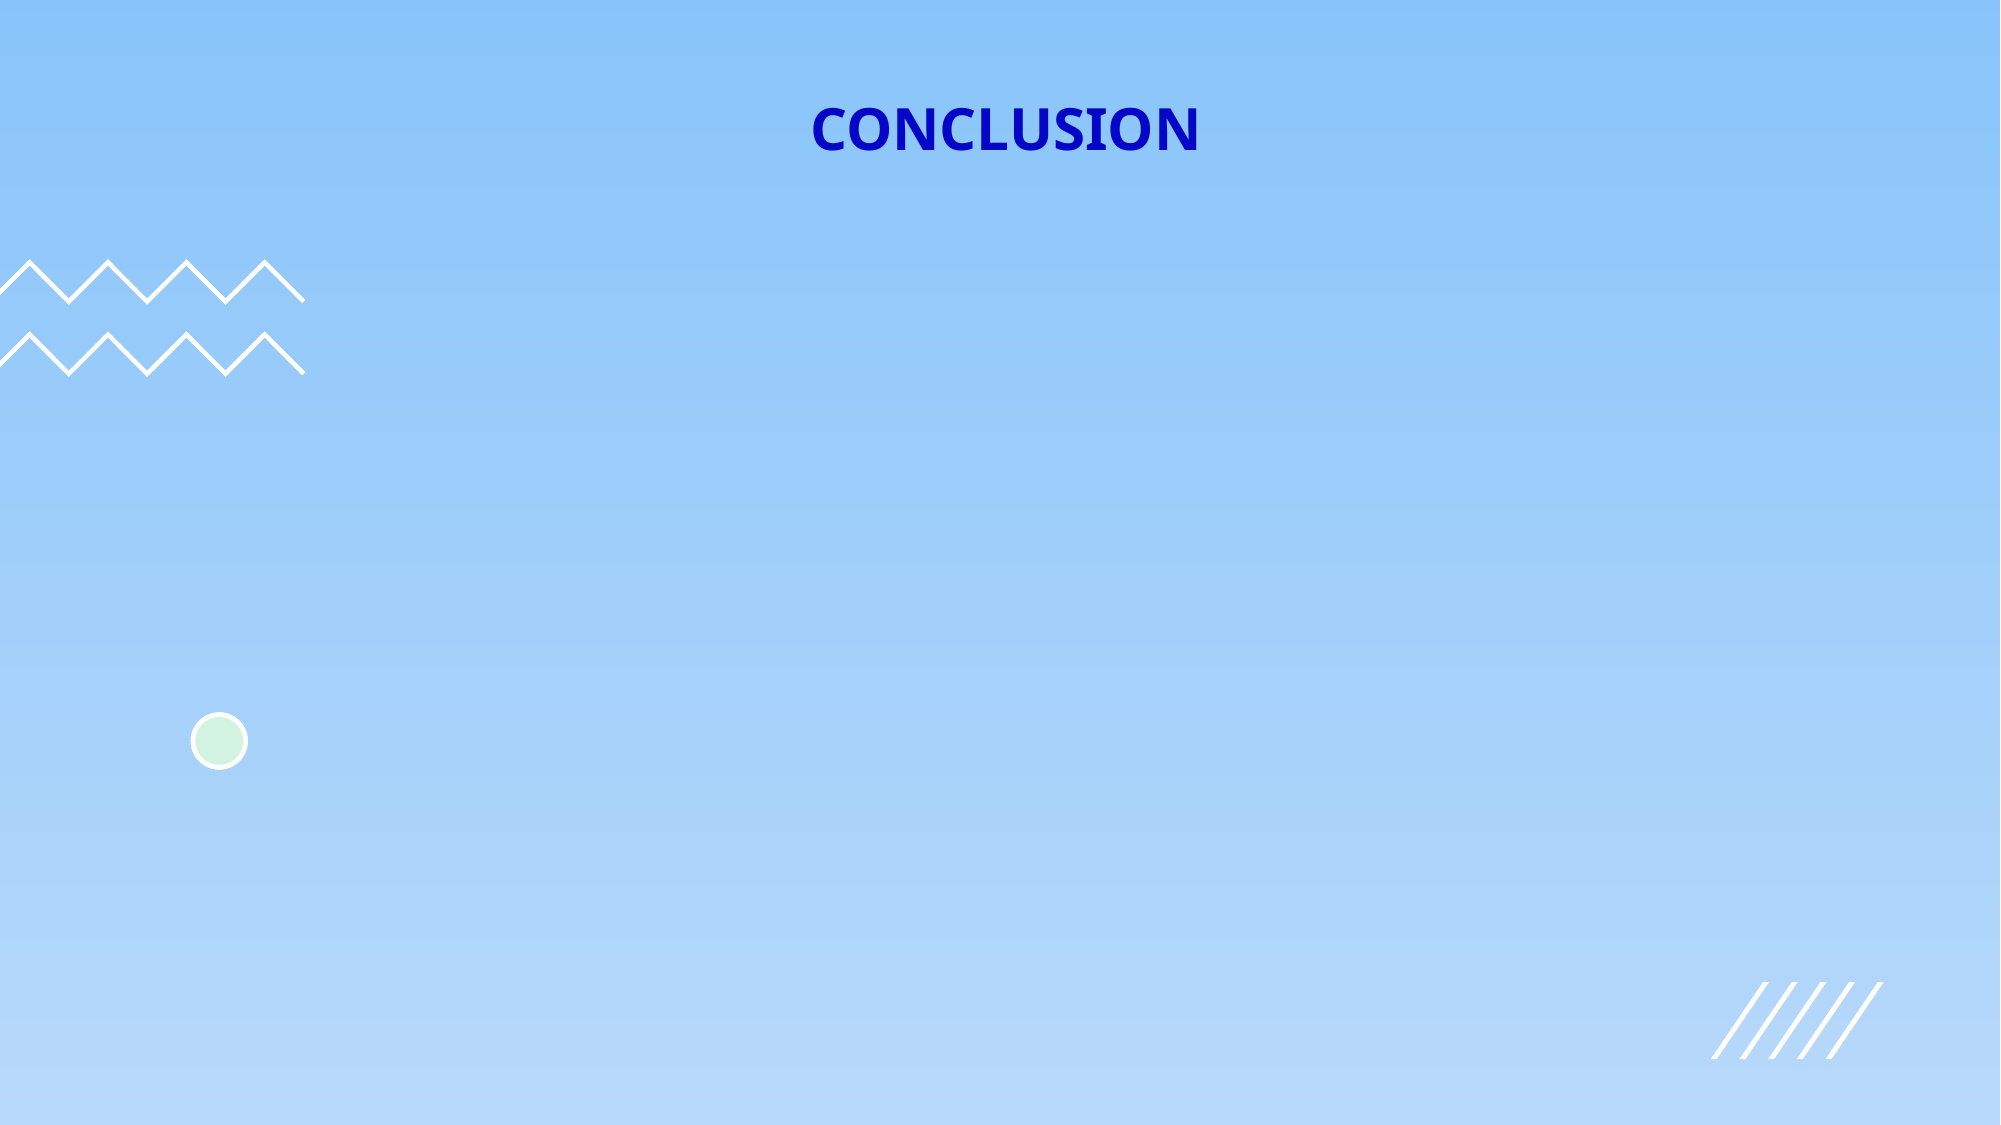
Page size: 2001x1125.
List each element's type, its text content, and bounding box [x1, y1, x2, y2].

text_box CONCLUSION [5, 0, 2000, 171]
text_box [0, 0, 2000, 1125]
